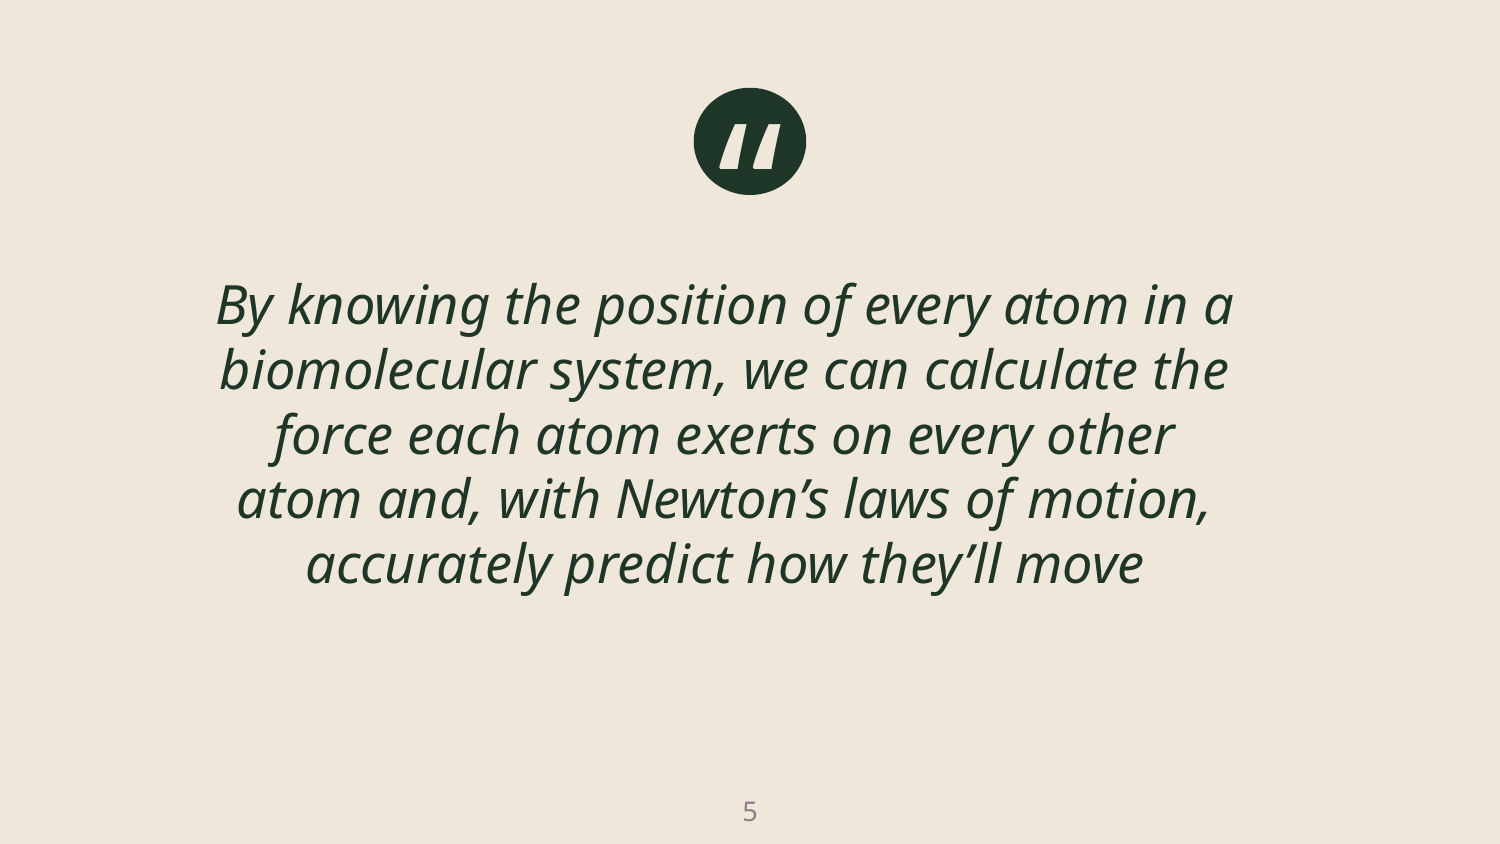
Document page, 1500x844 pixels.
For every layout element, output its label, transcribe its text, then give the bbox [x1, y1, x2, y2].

slide_number <number> [705, 779, 795, 844]
list By knowing the position of every atom in a biomolecular system, we can calculate the force each atom exerts on every other atom and, with Newton’s laws of motion, accurately predict how they’ll move [192, 255, 1258, 390]
